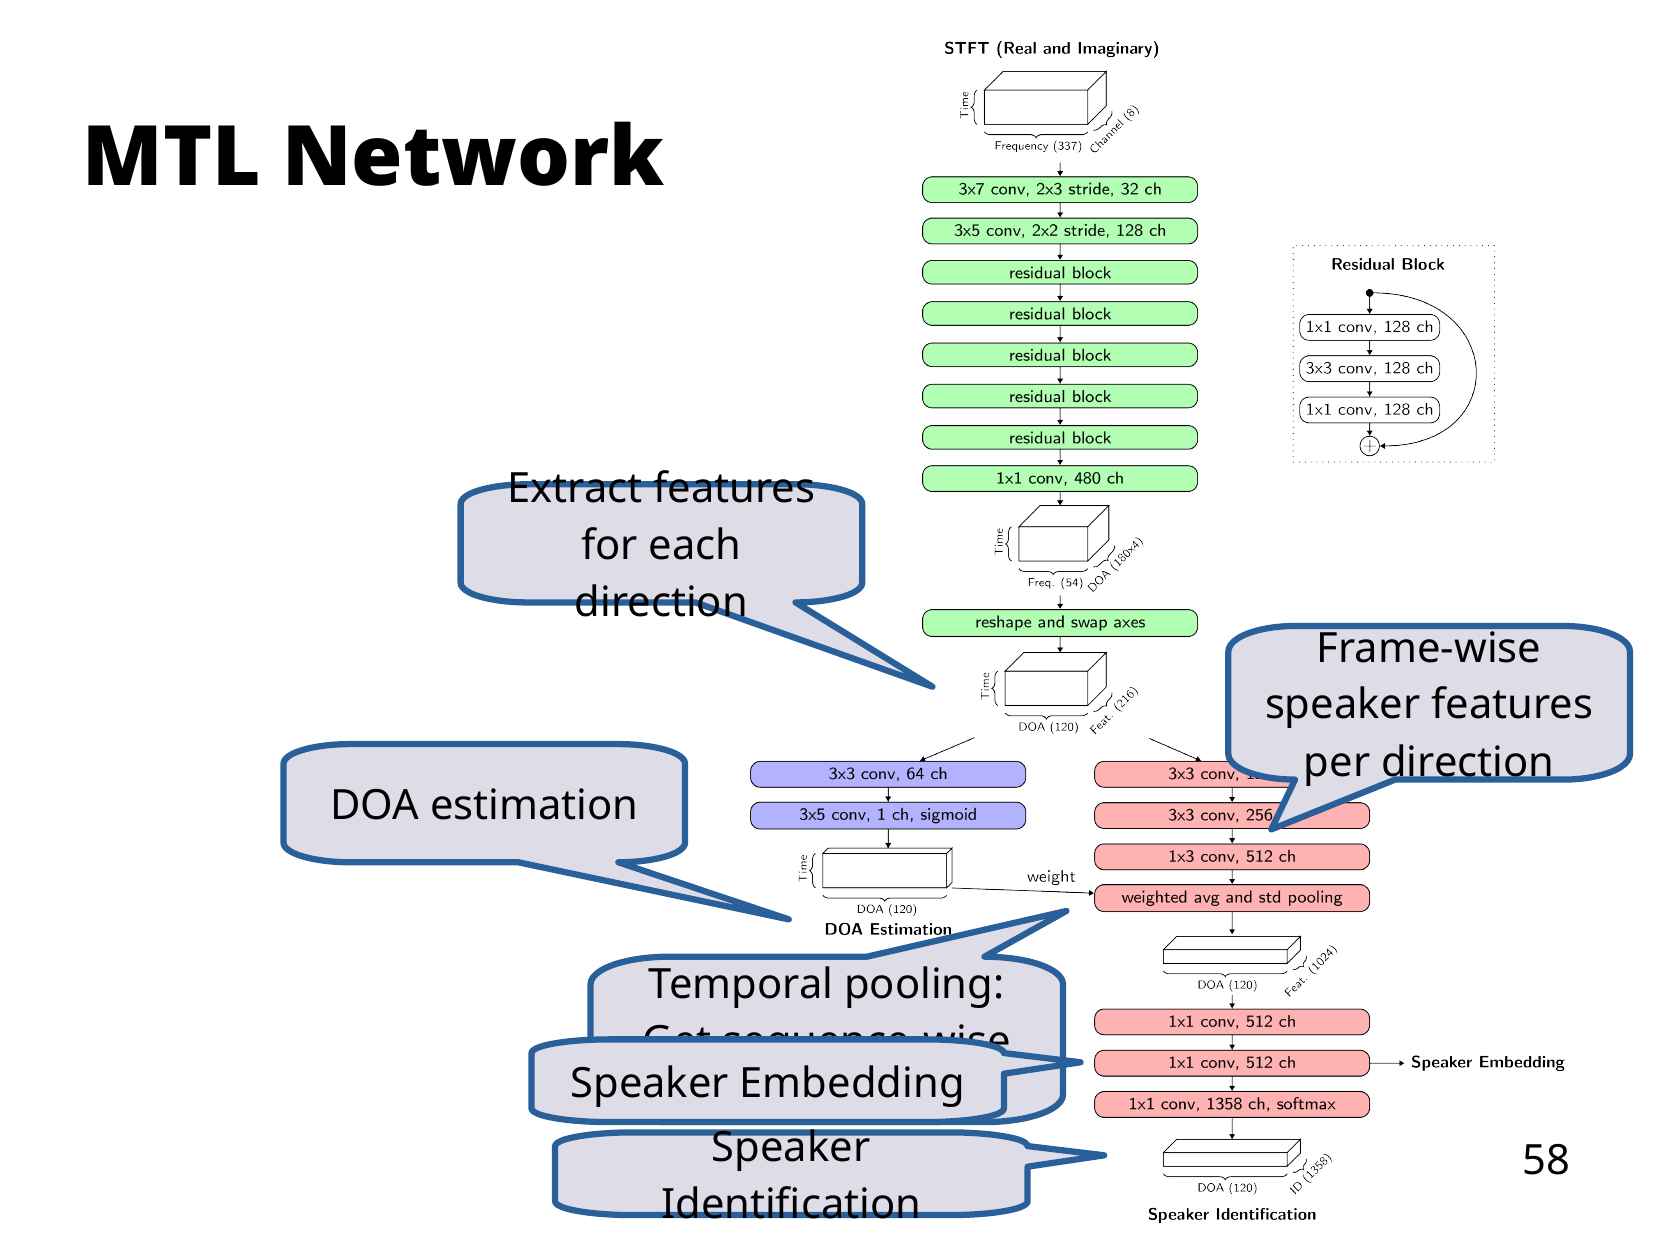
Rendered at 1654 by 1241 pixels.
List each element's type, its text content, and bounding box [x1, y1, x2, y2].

text_box DOA estimation [283, 744, 789, 920]
picture [744, 35, 1571, 1229]
title MTL Network [82, 49, 744, 257]
text_box Speaker Embedding [531, 1039, 1081, 1123]
text_box Speaker Identification [555, 1132, 1105, 1216]
text_box Extract features for each direction [460, 484, 933, 687]
text_box Frame-wise speaker features per direction [1228, 625, 1630, 830]
text_box Temporal pooling: Get sequence-wise speaker features [590, 910, 1067, 1060]
text_box Temporal pooling: Get sequence-wise speaker features [936, 1065, 1064, 1123]
